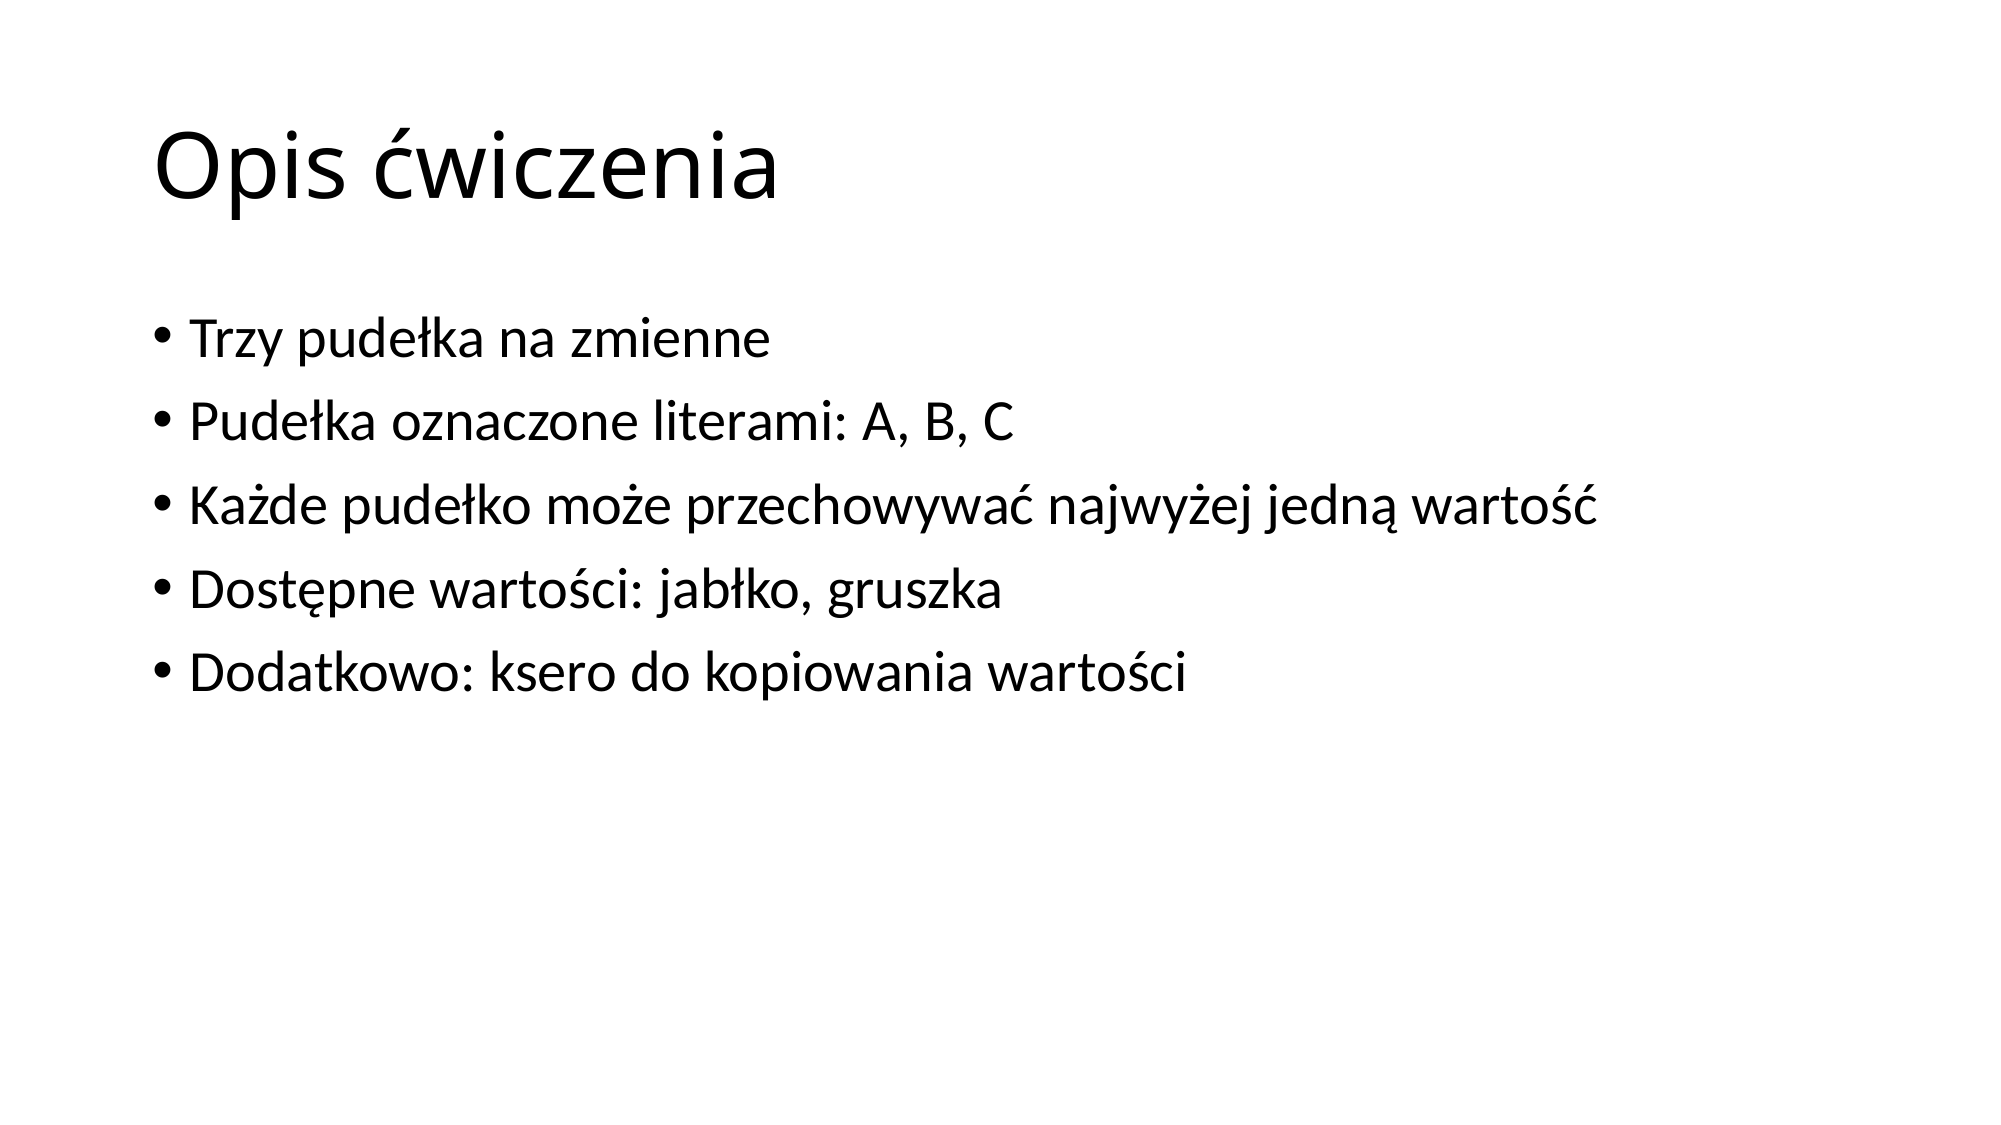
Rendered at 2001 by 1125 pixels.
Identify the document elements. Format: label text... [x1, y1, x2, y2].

title Opis ćwiczenia [137, 59, 1863, 278]
list Trzy pudełka na zmienne Pudełka oznaczone literami: A, B, C Każde pudełko może przechowywać najwyżej jedną wartość Dostępne wartości: jabłko, gruszka Dodatkowo: ksero do kopiowania wartości [137, 299, 1863, 1014]
